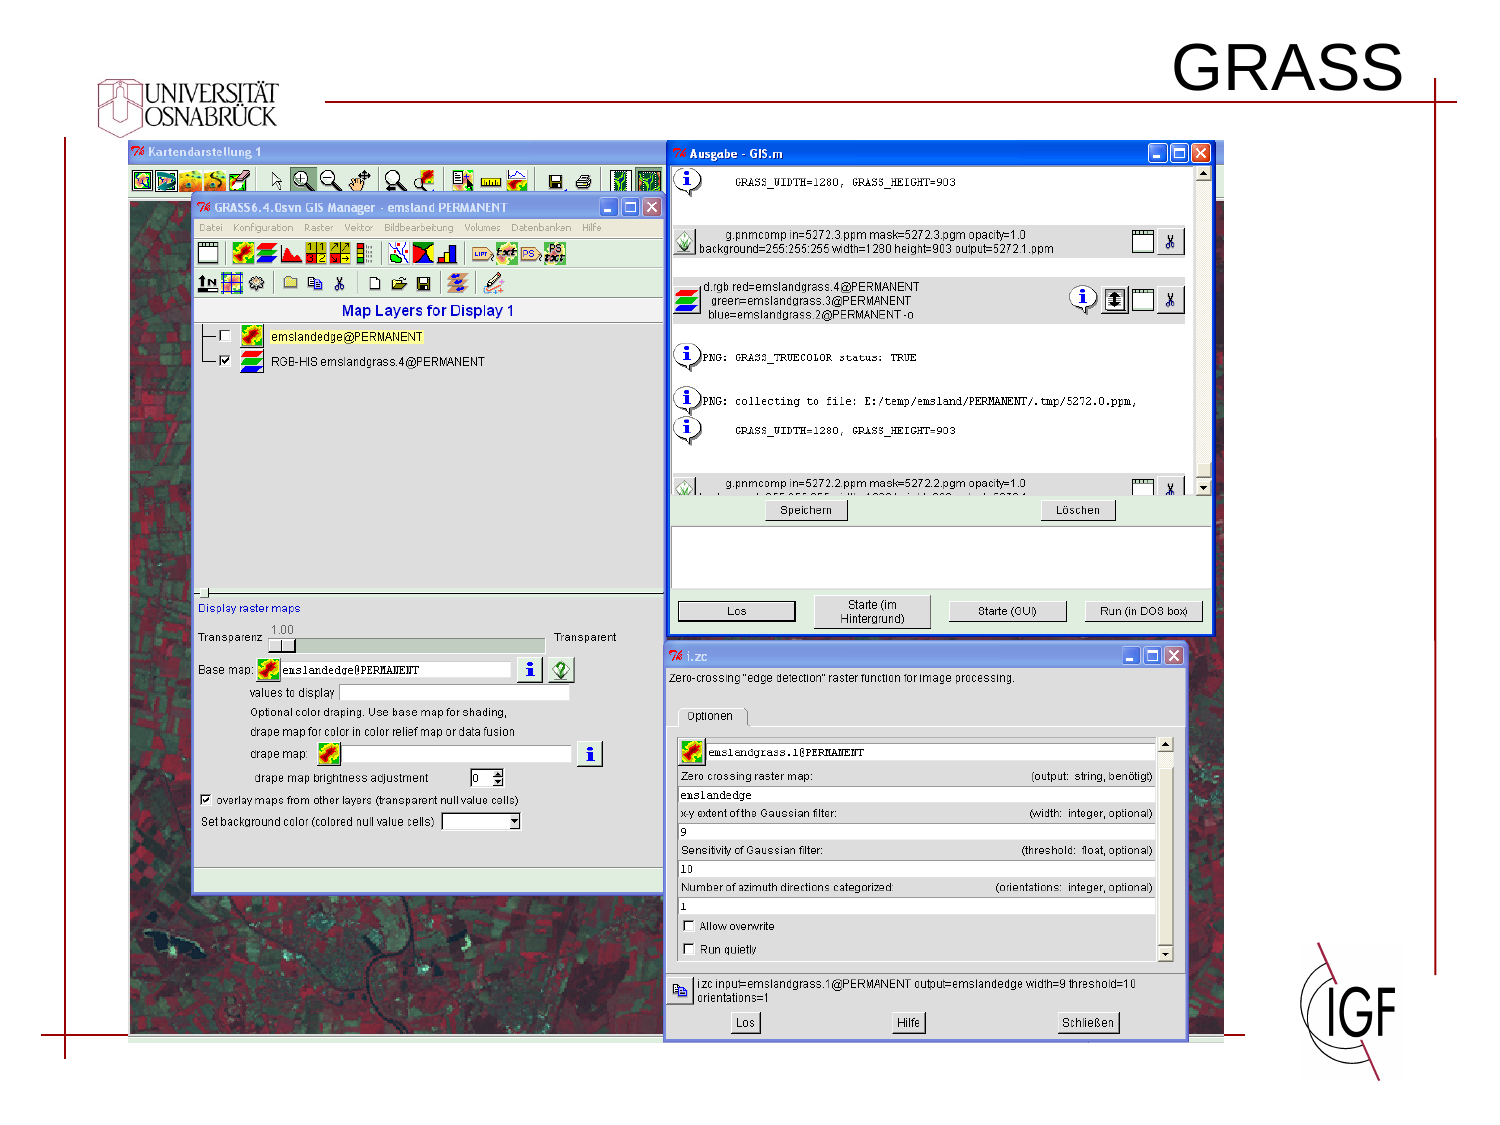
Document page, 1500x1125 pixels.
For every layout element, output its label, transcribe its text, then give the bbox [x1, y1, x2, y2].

picture [1300, 942, 1404, 1081]
picture [128, 140, 1224, 1043]
picture [97, 79, 279, 138]
title GRASS [520, 4, 1421, 130]
